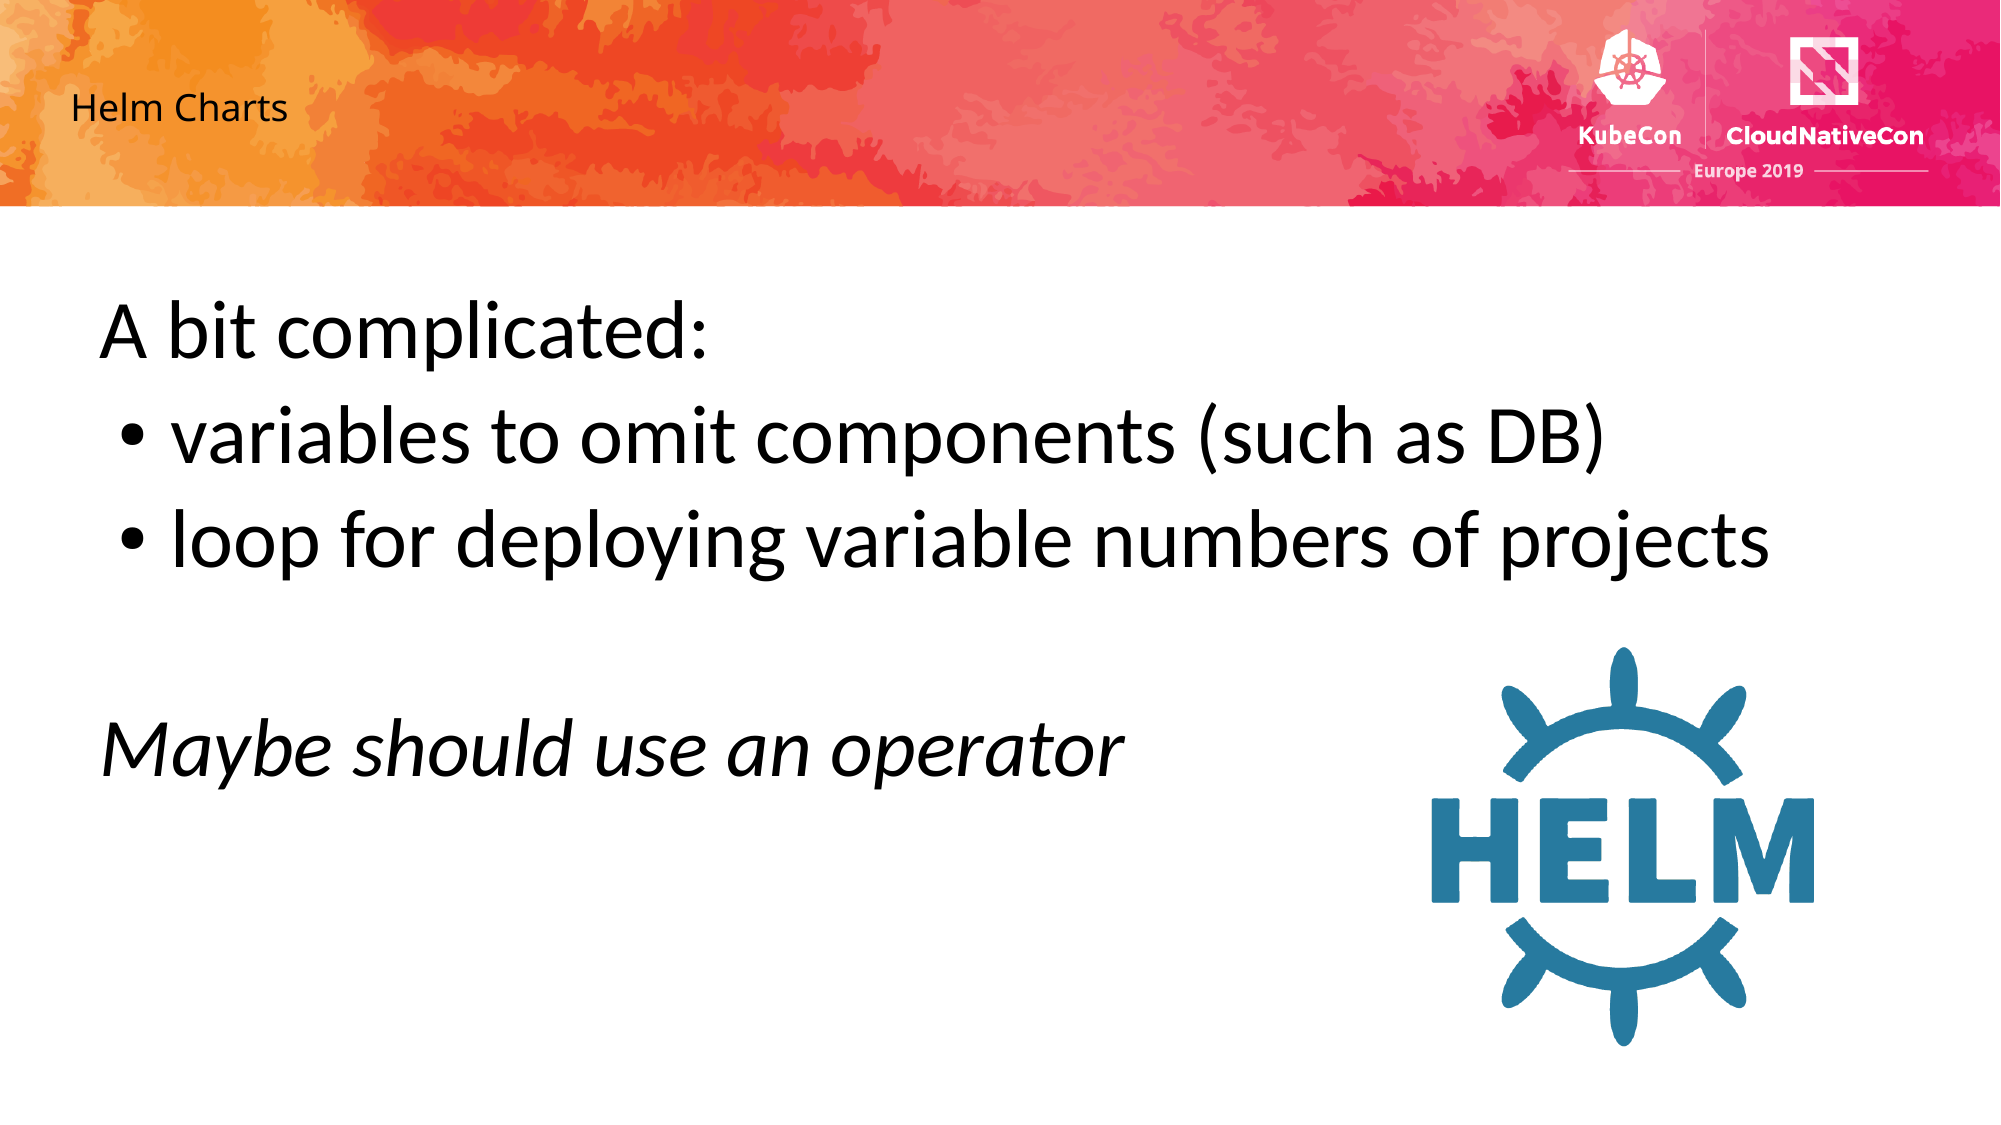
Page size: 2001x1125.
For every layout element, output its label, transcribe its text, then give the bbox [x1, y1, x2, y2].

list A bit complicated: variables to omit components (such as DB) loop for deploying variable numbers of projects Maybe should use an operator [99, 298, 1900, 952]
picture [0, 0, 2000, 1125]
title Helm Charts [70, 0, 1796, 217]
